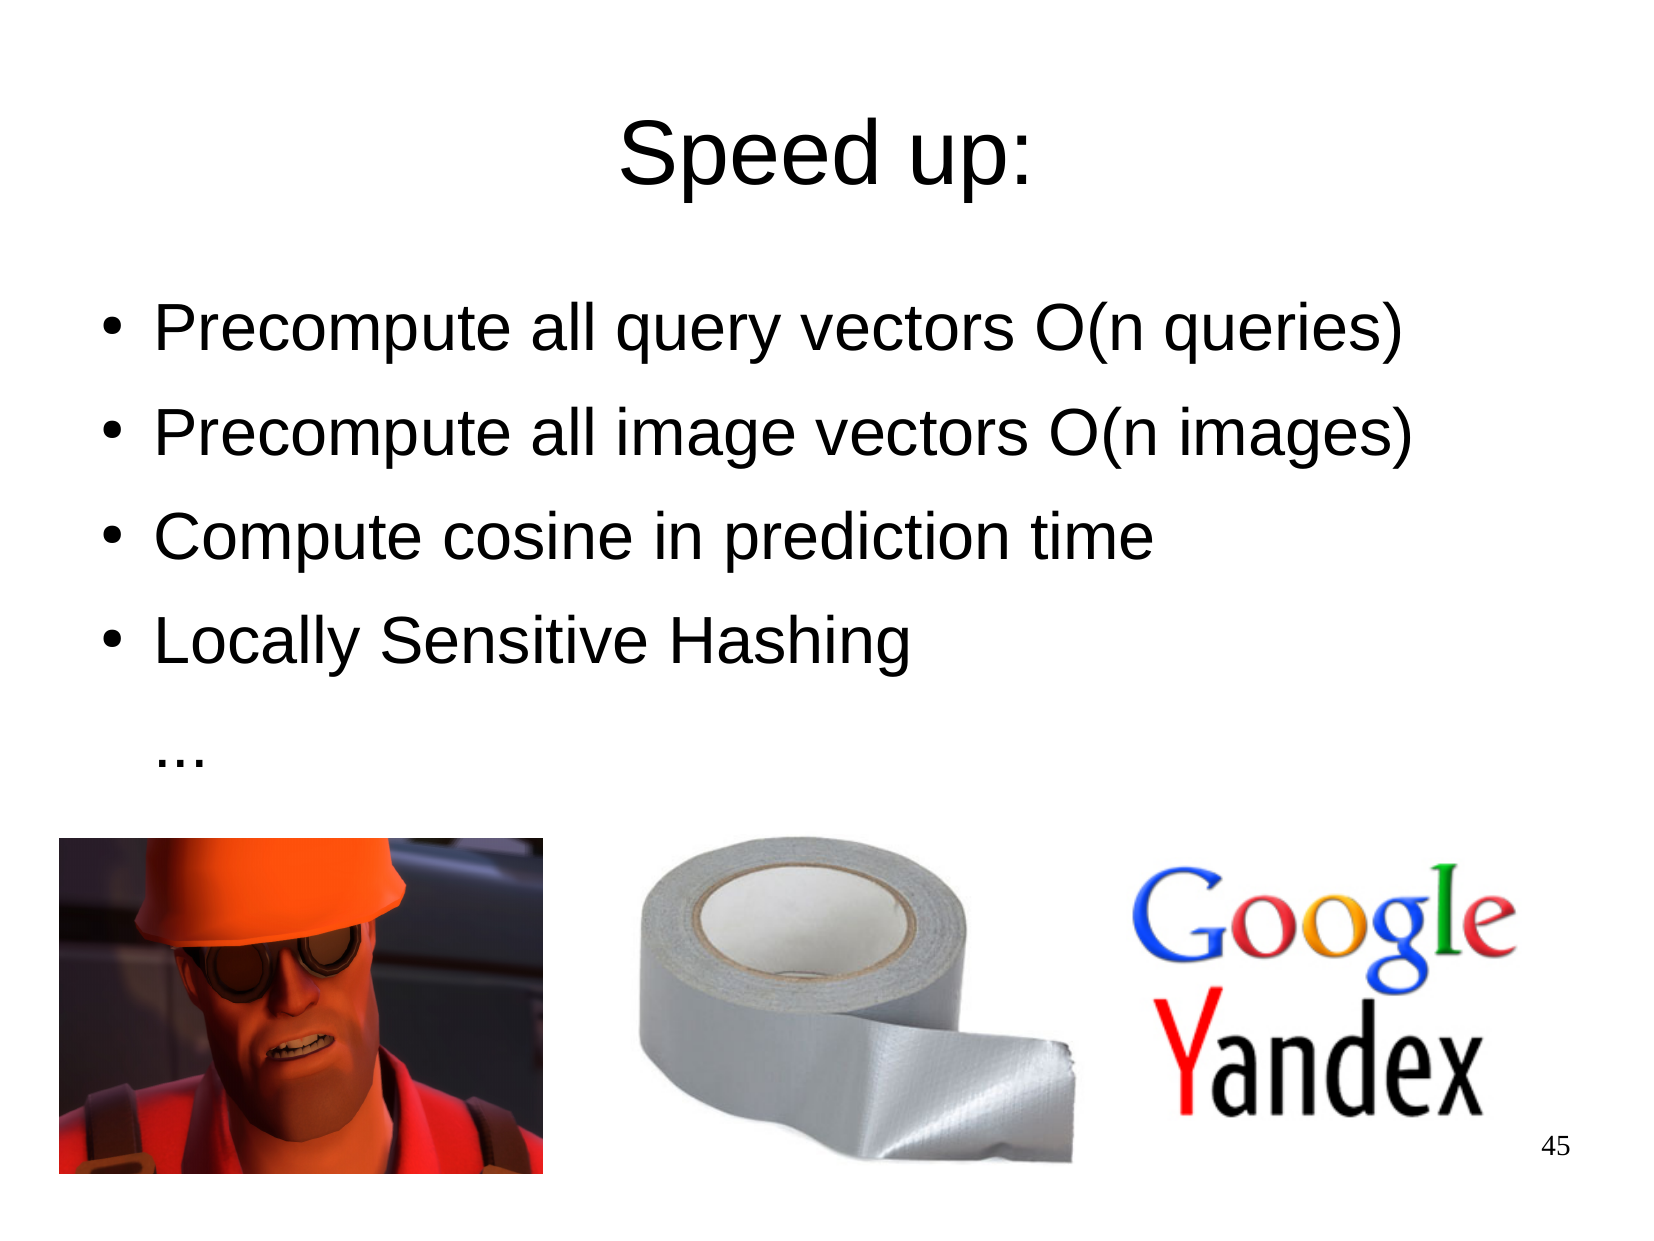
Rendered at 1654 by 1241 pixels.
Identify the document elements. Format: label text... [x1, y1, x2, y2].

picture [59, 838, 543, 1174]
title Speed up: [82, 49, 1571, 257]
list Precompute all query vectors O(n queries) Precompute all image vectors O(n images) Compute cosine in prediction time Locally Sensitive Hashing ... [82, 290, 1571, 1010]
picture [569, 824, 1523, 1169]
